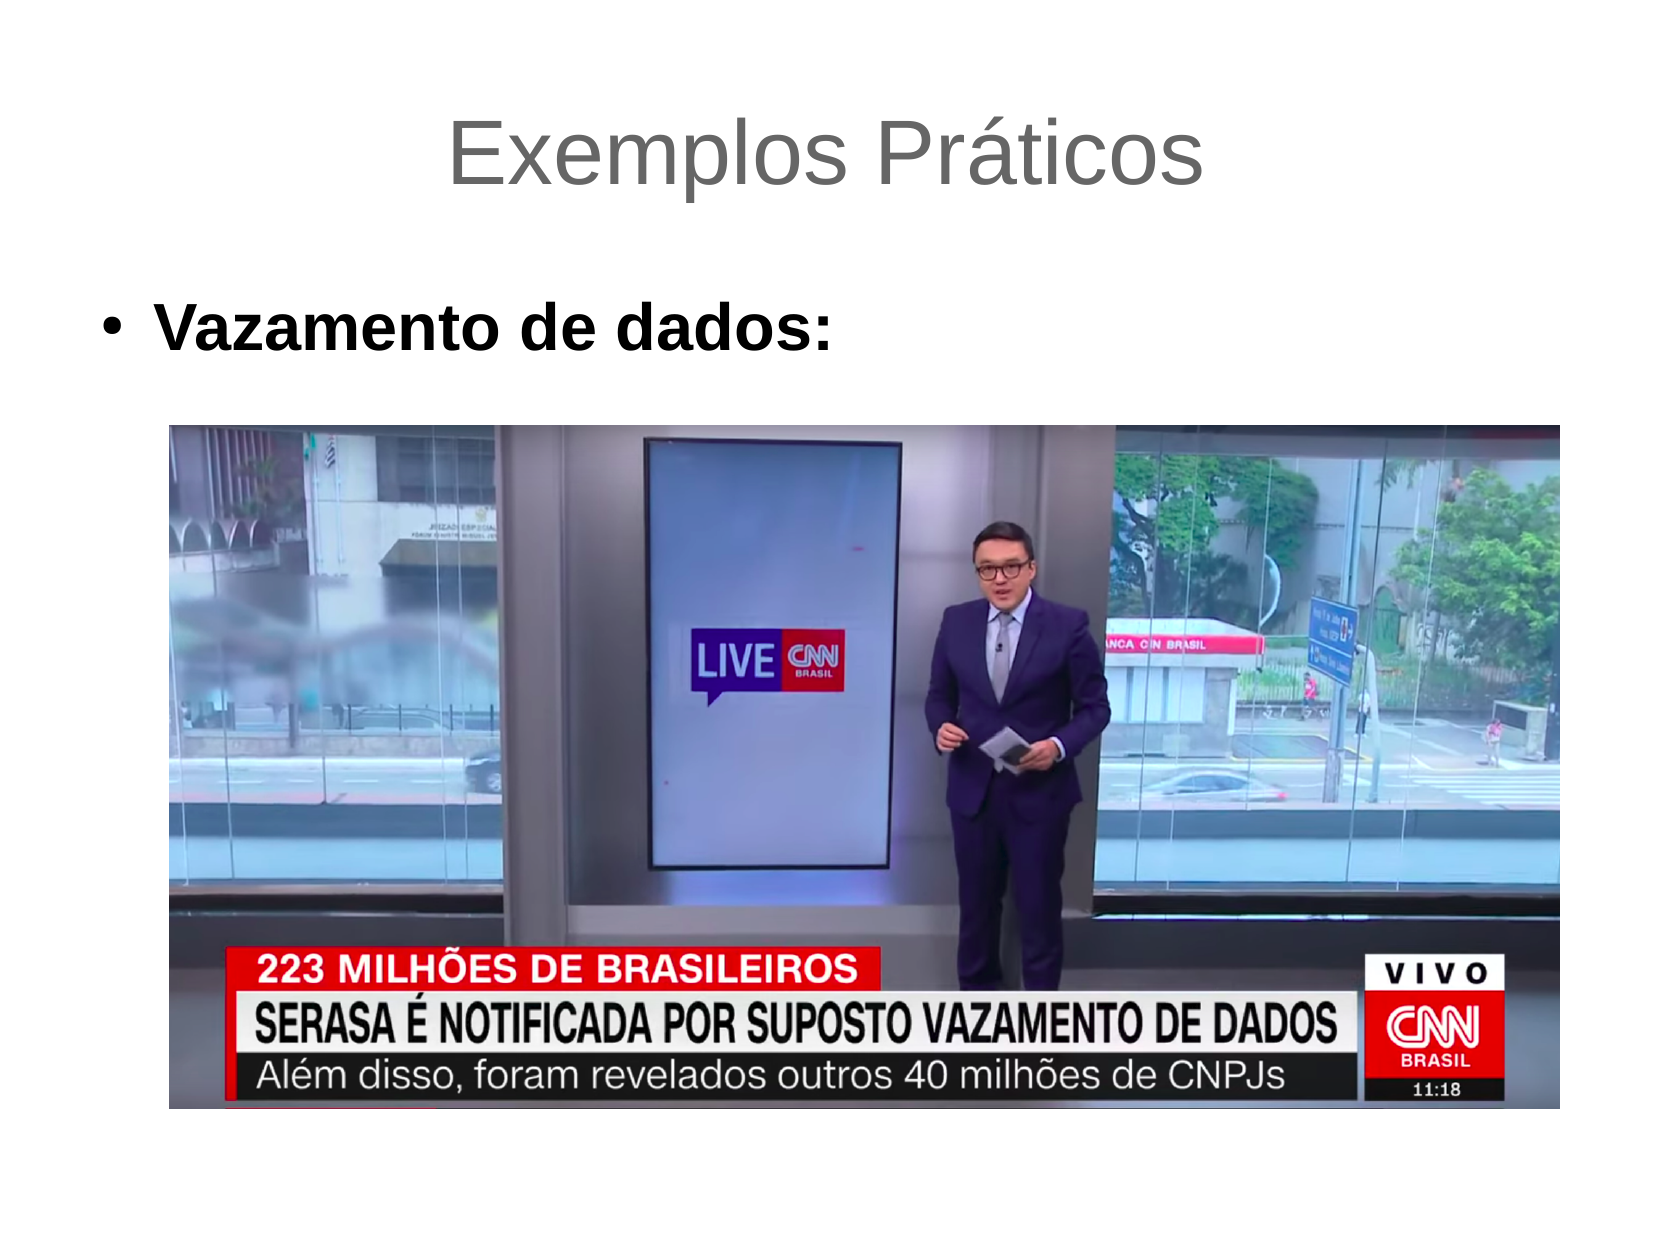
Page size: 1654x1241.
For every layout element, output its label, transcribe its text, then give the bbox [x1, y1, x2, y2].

title Exemplos Práticos [82, 49, 1571, 257]
list Vazamento de dados: [82, 290, 1571, 1158]
picture [169, 425, 1560, 1109]
